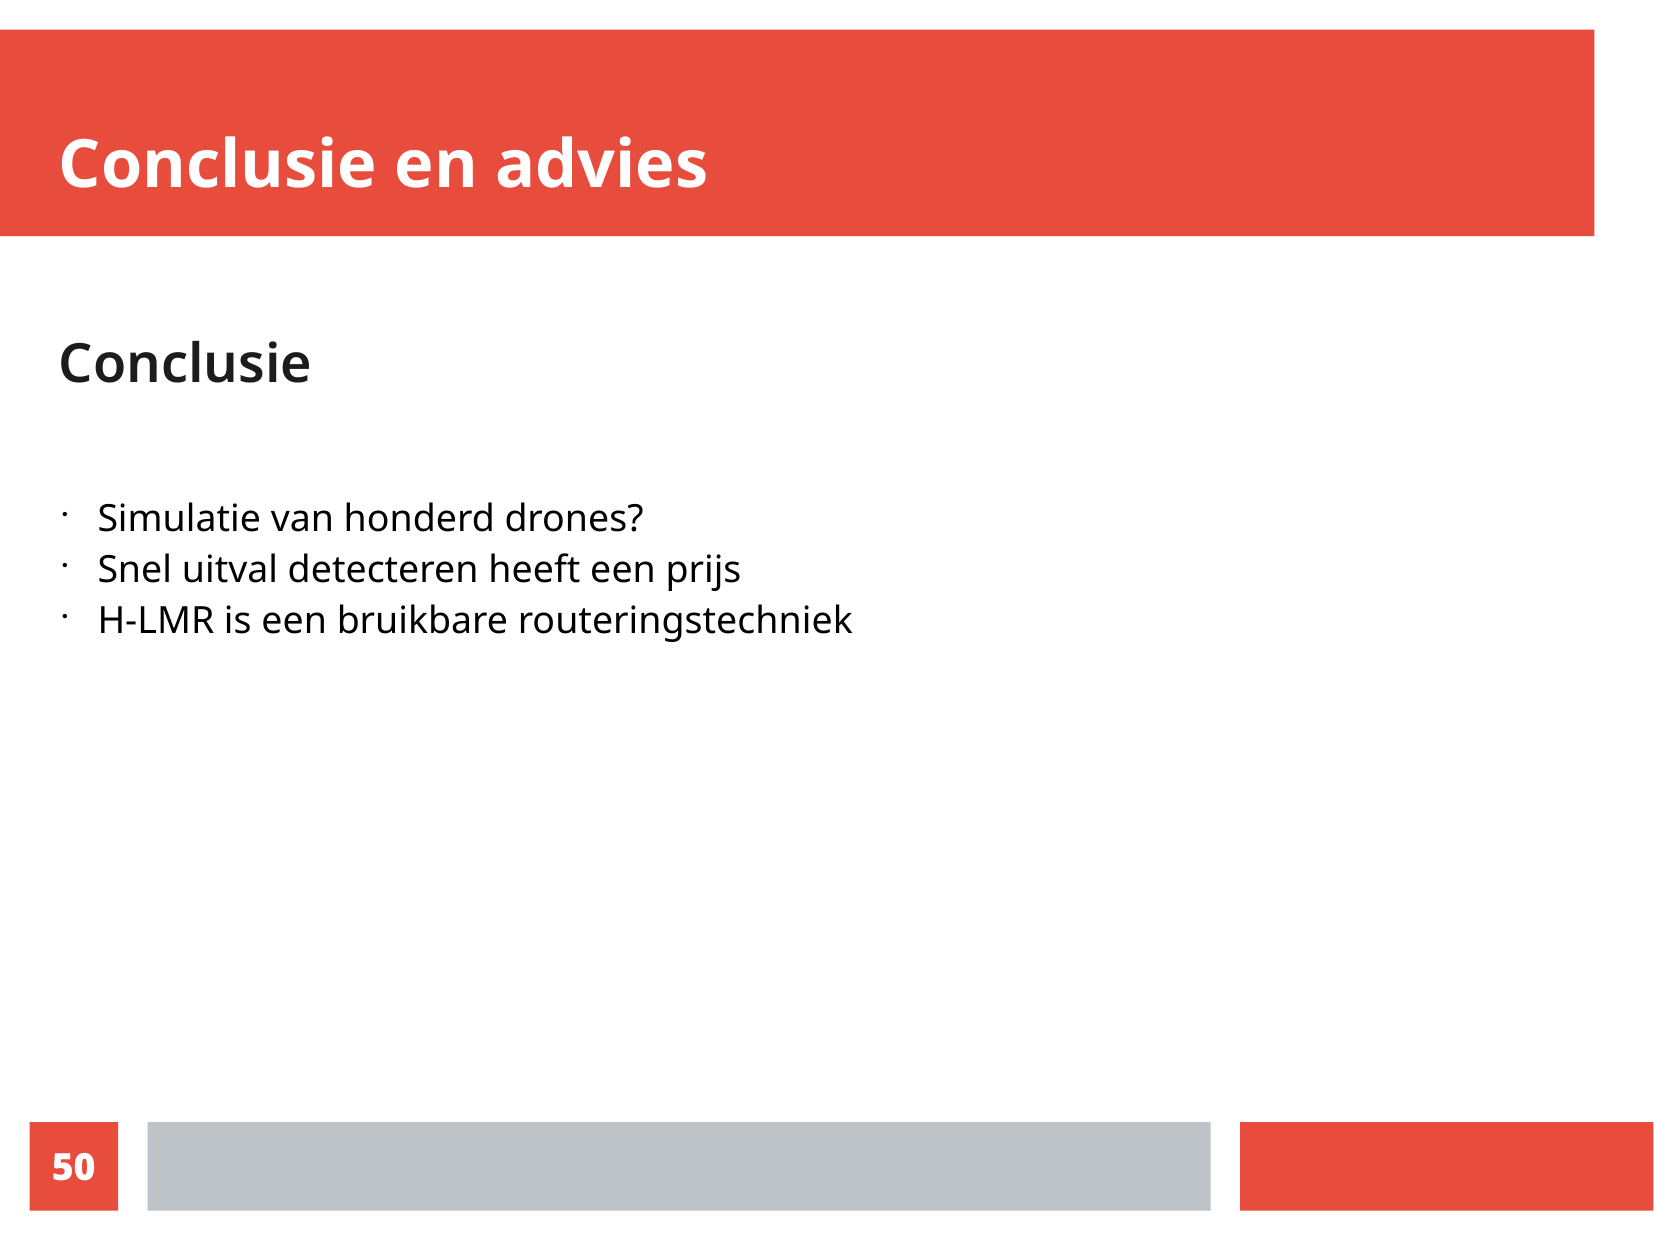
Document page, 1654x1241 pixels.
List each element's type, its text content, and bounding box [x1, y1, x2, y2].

text_box Simulatie van honderd drones? Snel uitval detecteren heeft een prijs H-LMR is een bruikbare routeringstechniek [47, 484, 1382, 674]
title Conclusie en advies [59, 59, 1595, 207]
list Conclusie [59, 324, 1565, 1093]
